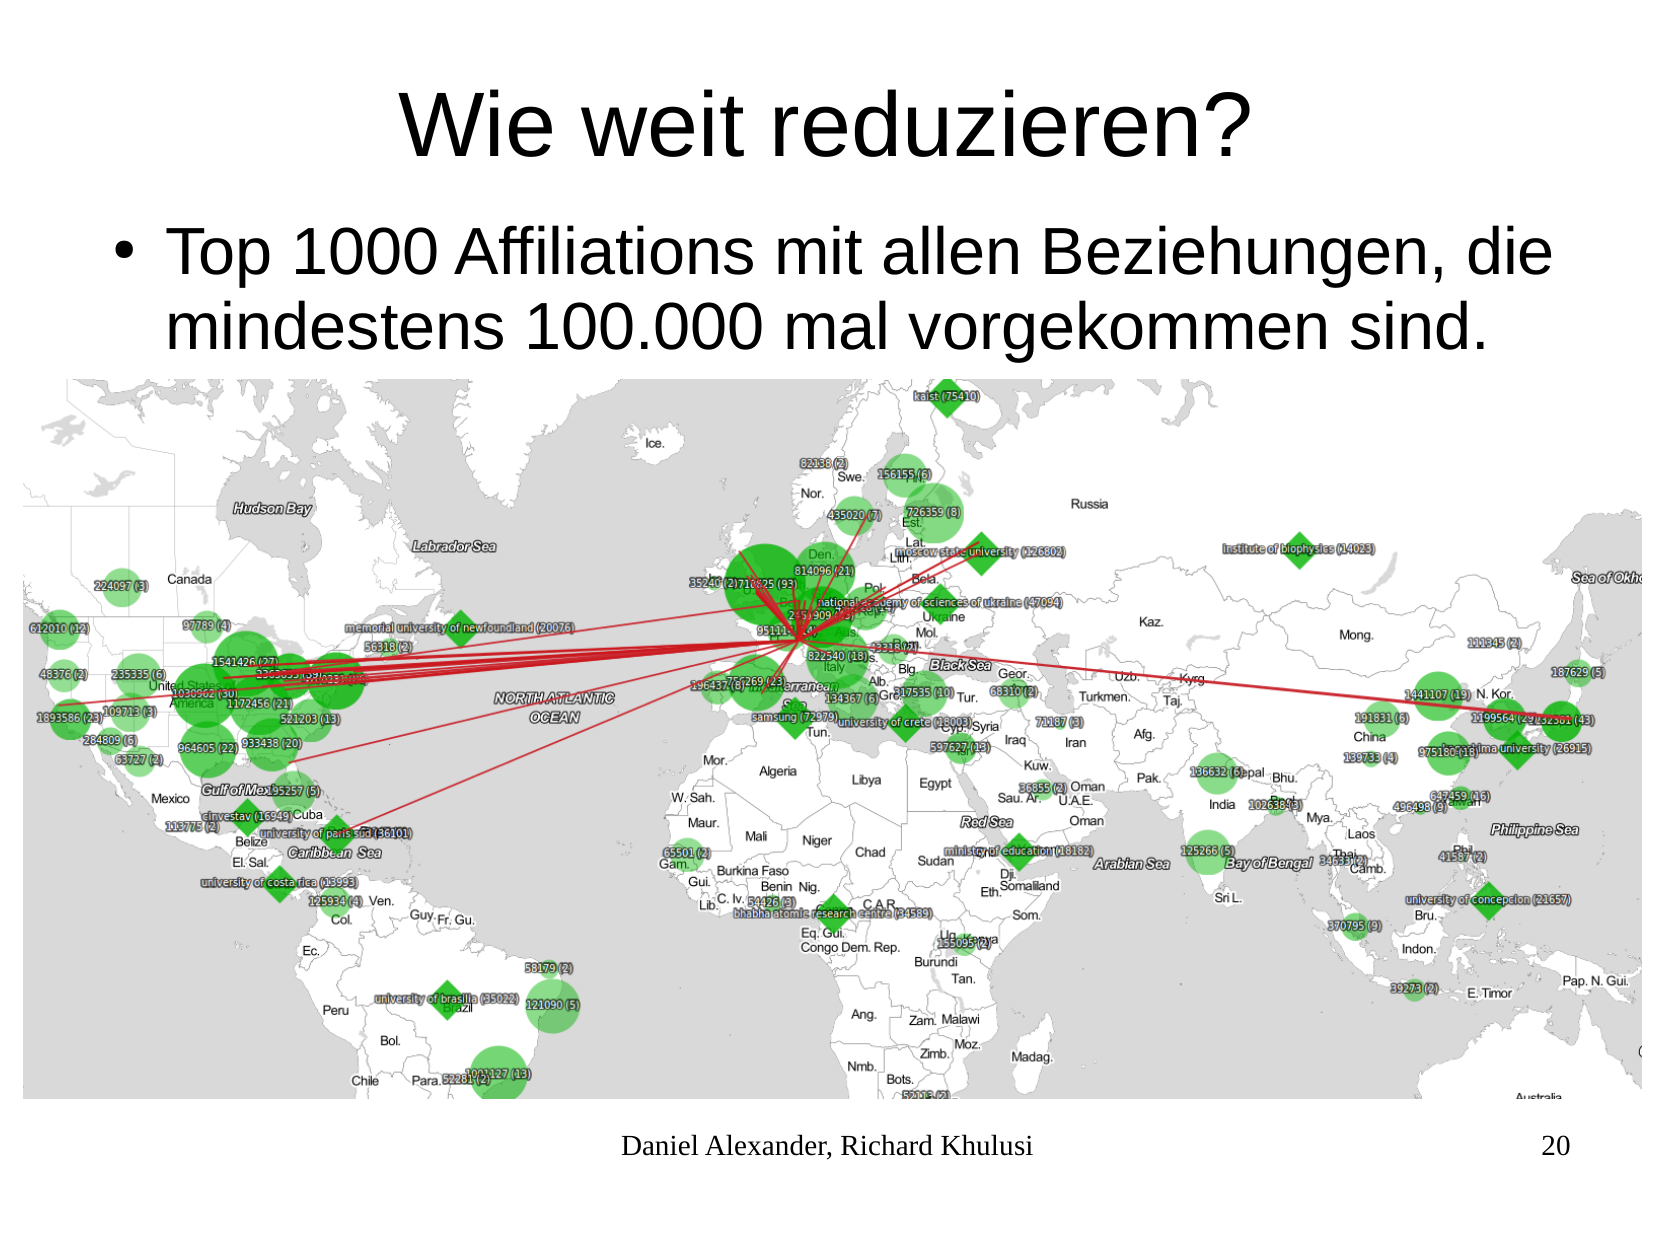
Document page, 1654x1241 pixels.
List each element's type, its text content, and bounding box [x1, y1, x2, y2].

picture [23, 379, 1642, 1099]
title Wie weit reduzieren? [82, 49, 1571, 201]
list Top 1000 Affiliations mit allen Beziehungen, die mindestens 100.000 mal vorgekommen sind. [94, 213, 1583, 379]
